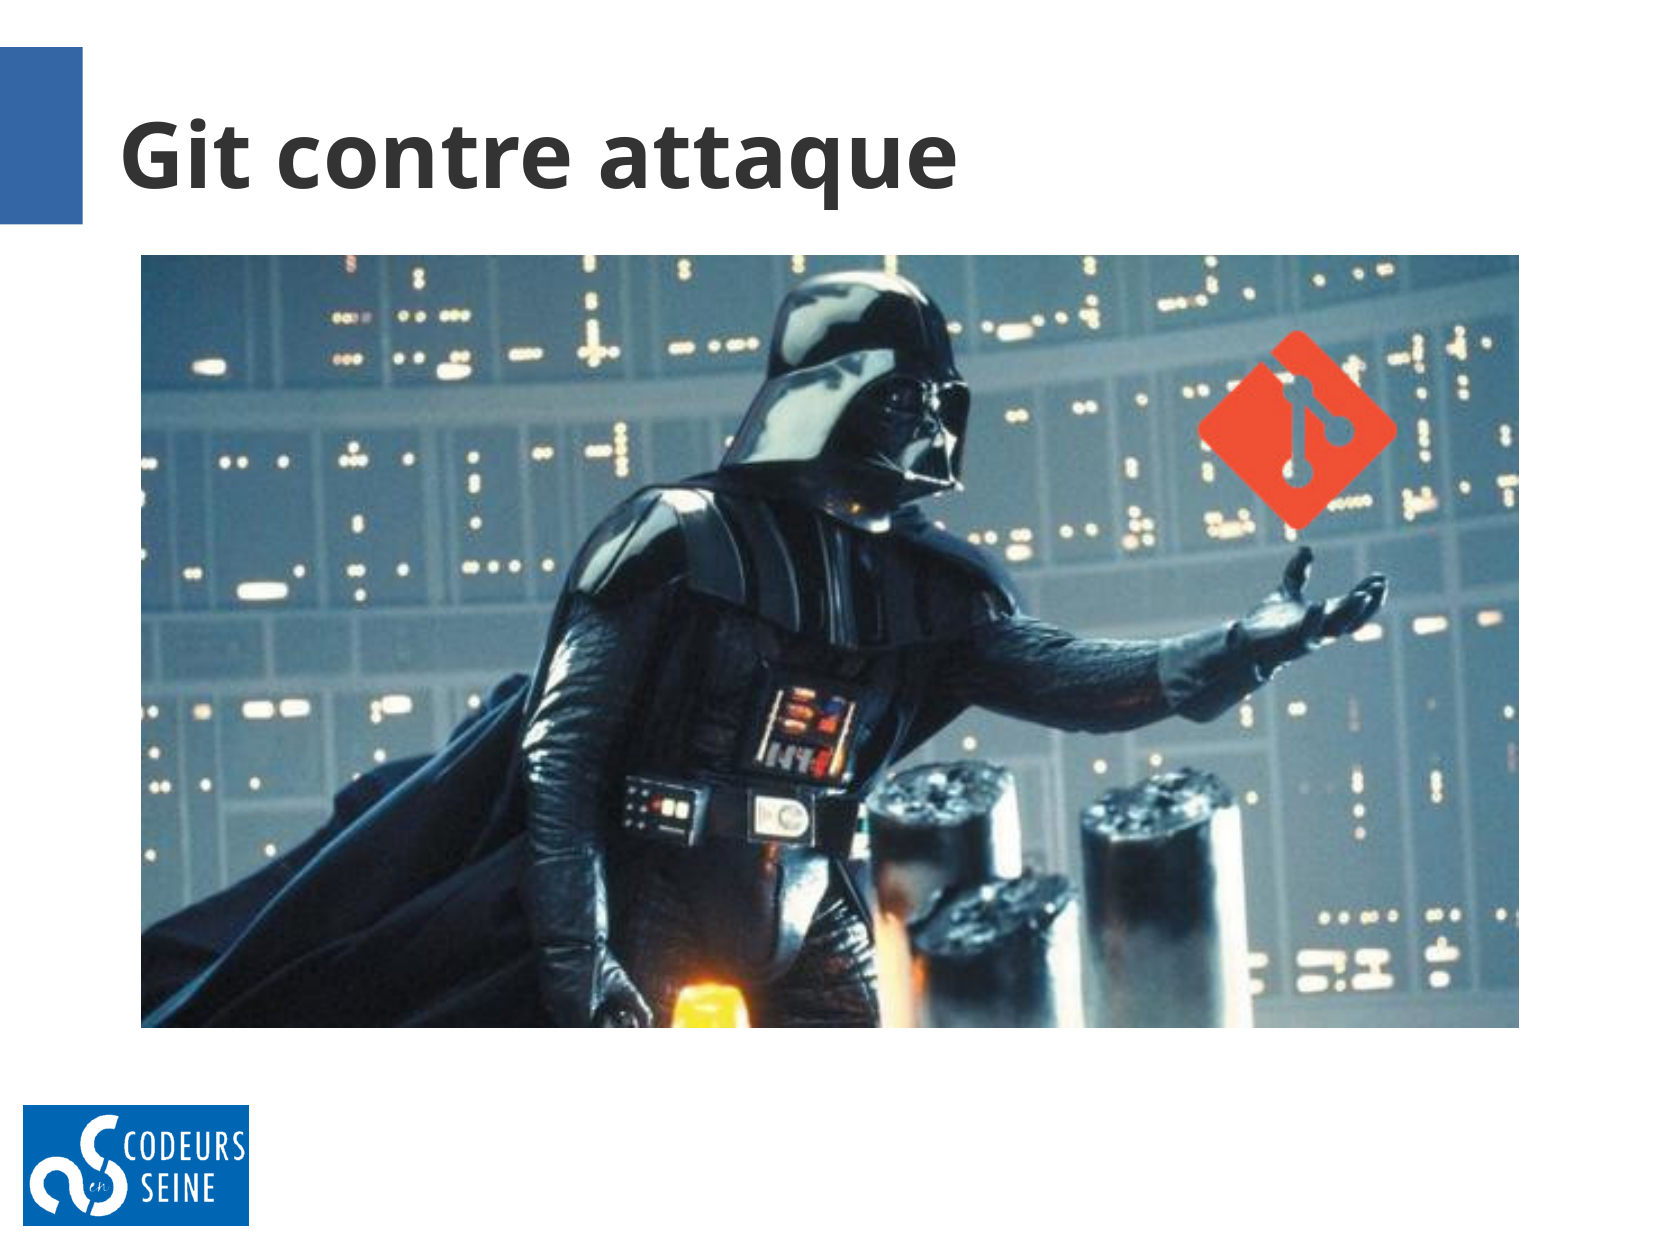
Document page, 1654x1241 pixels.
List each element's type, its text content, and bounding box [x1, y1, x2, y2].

picture [23, 1105, 249, 1226]
title Git contre attaque [118, 45, 1571, 260]
picture [141, 255, 1519, 1028]
